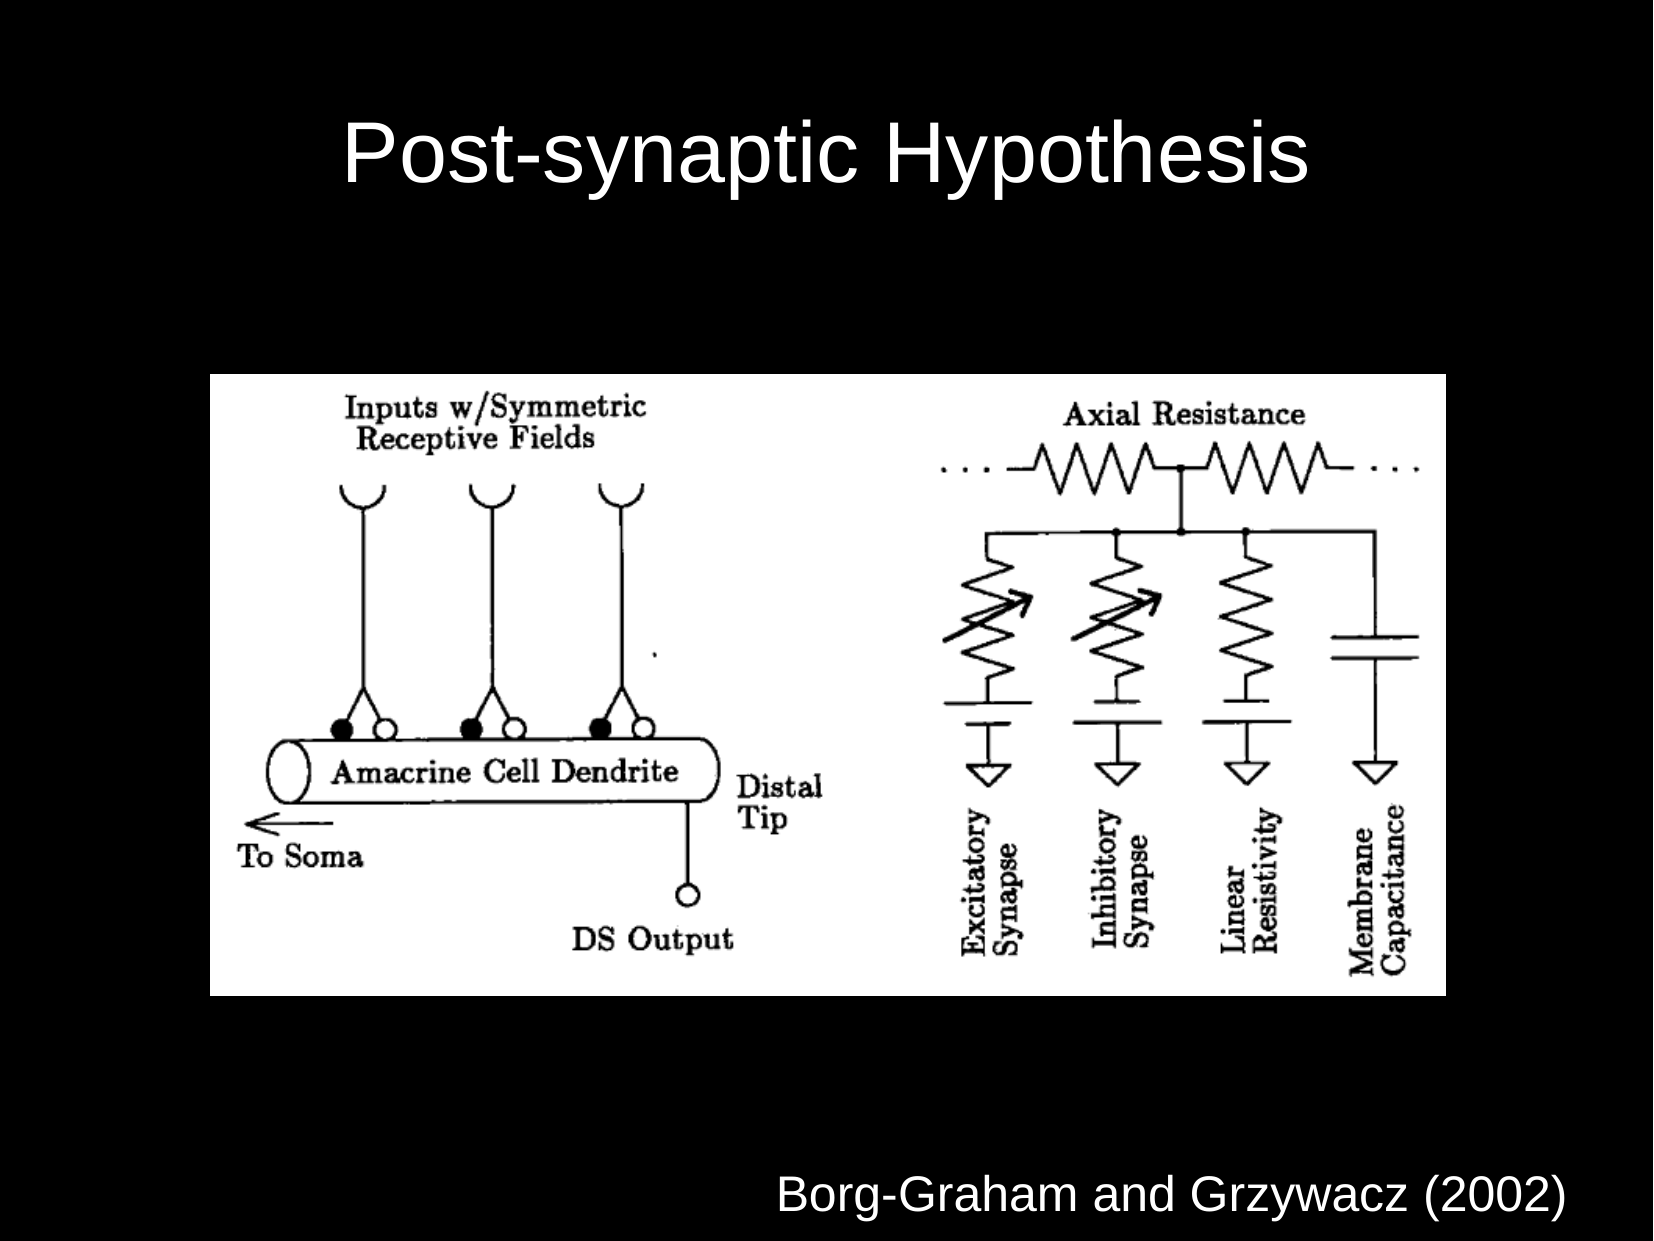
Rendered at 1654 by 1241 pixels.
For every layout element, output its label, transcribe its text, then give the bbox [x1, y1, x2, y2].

title Post-synaptic Hypothesis [82, 49, 1571, 257]
picture [210, 374, 1446, 996]
list Borg-Graham and Grzywacz (2002) [705, 1166, 1606, 1241]
